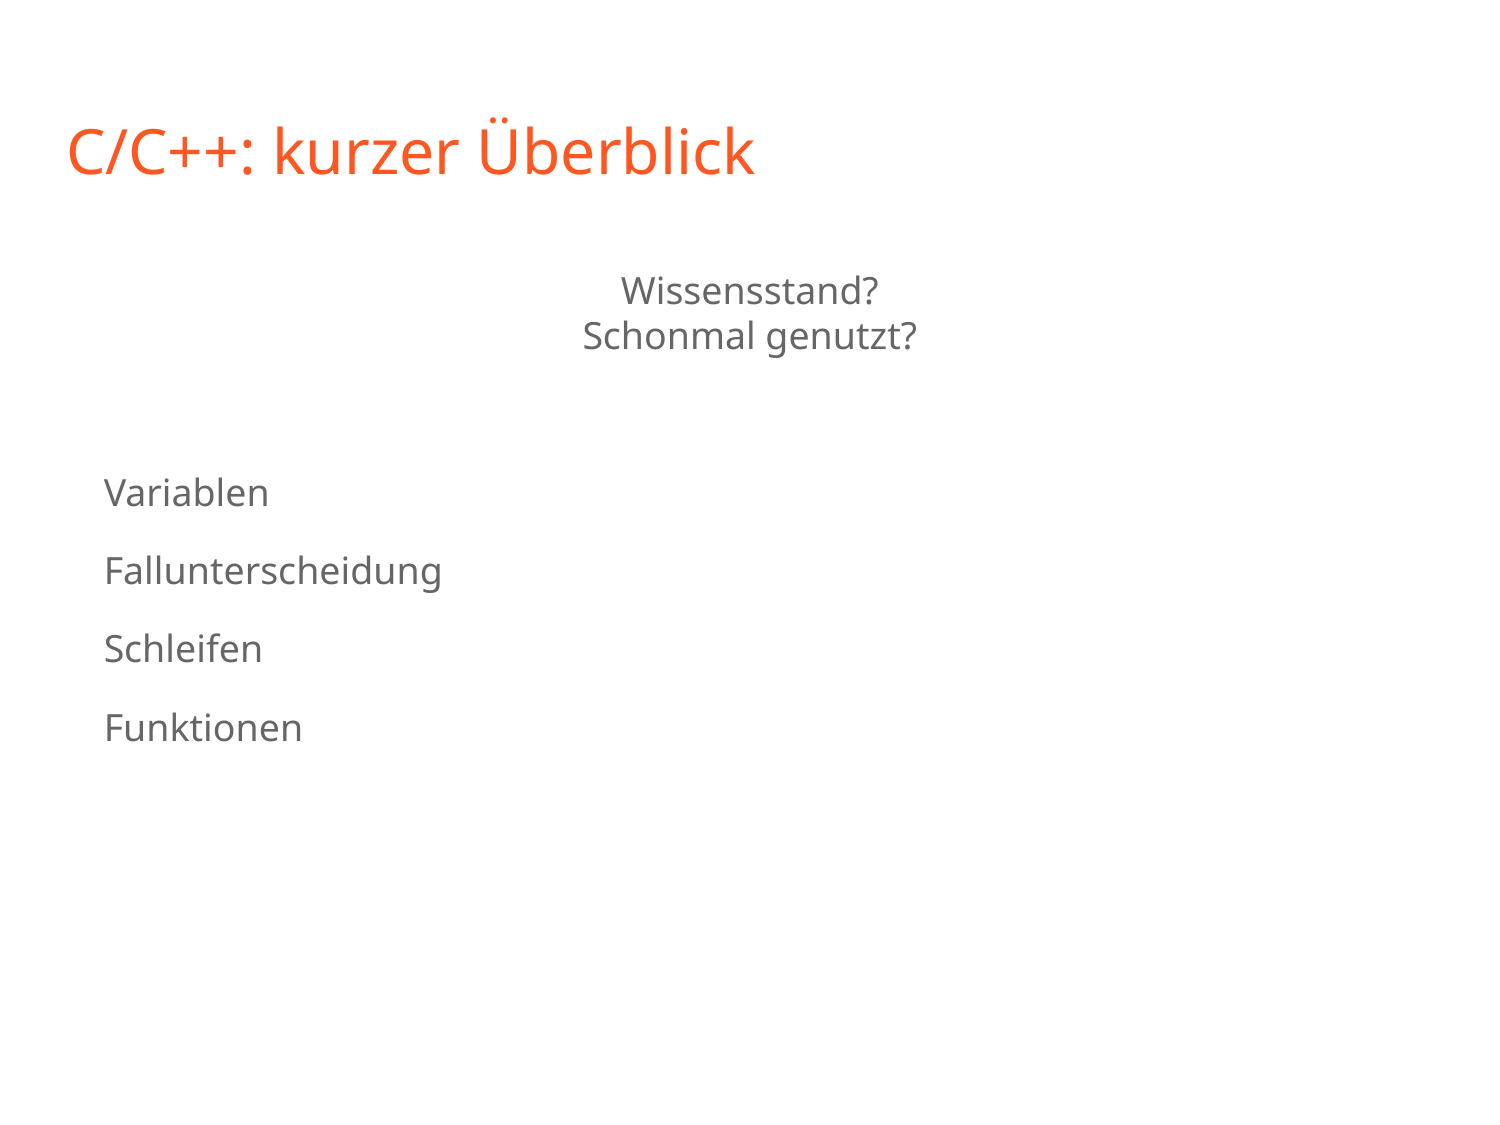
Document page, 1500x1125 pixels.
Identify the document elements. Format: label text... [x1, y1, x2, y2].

title C/C++: kurzer Überblick [51, 97, 1449, 223]
list Wissensstand? Schonmal genutzt? Variablen Fallunterscheidung Schleifen Funktionen [51, 252, 1449, 1000]
